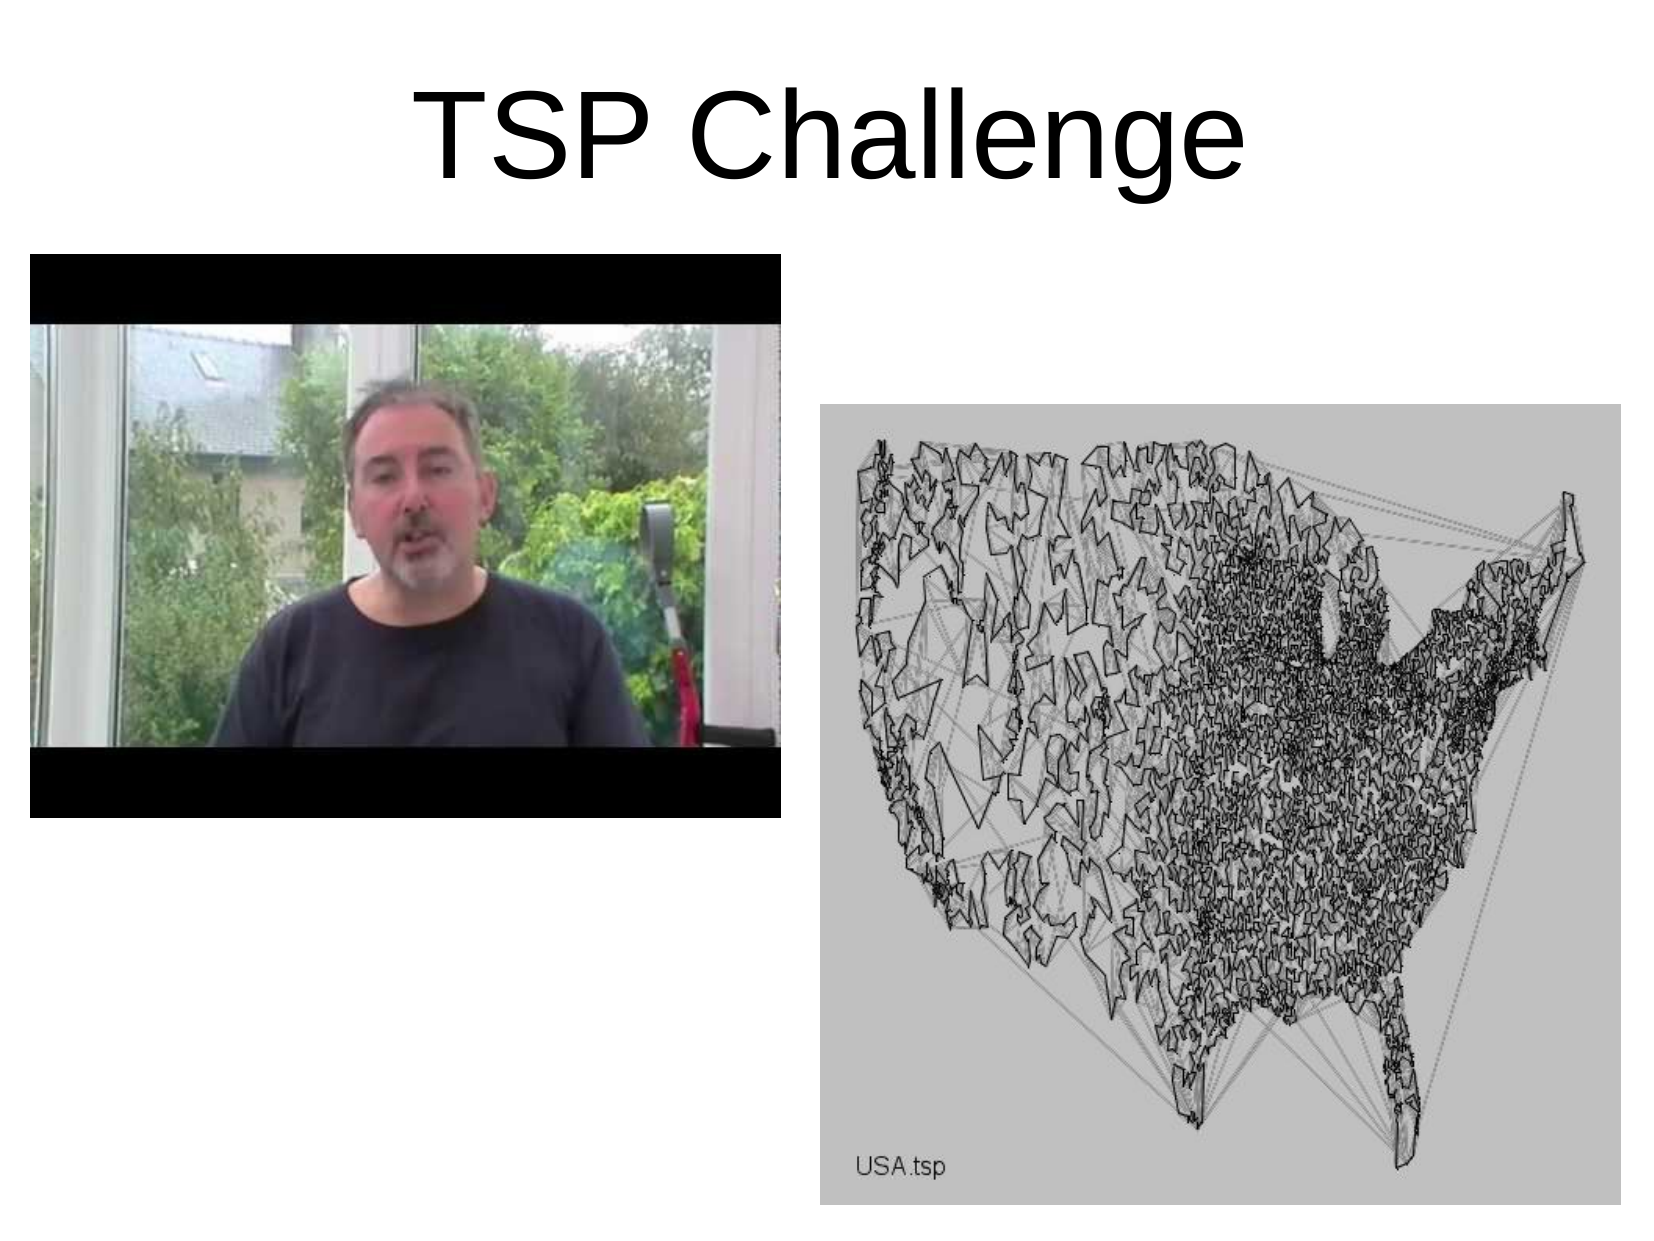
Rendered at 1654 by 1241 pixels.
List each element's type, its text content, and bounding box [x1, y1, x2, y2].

picture [820, 404, 1621, 1205]
picture [30, 254, 781, 818]
title TSP Challenge [86, 65, 1576, 346]
